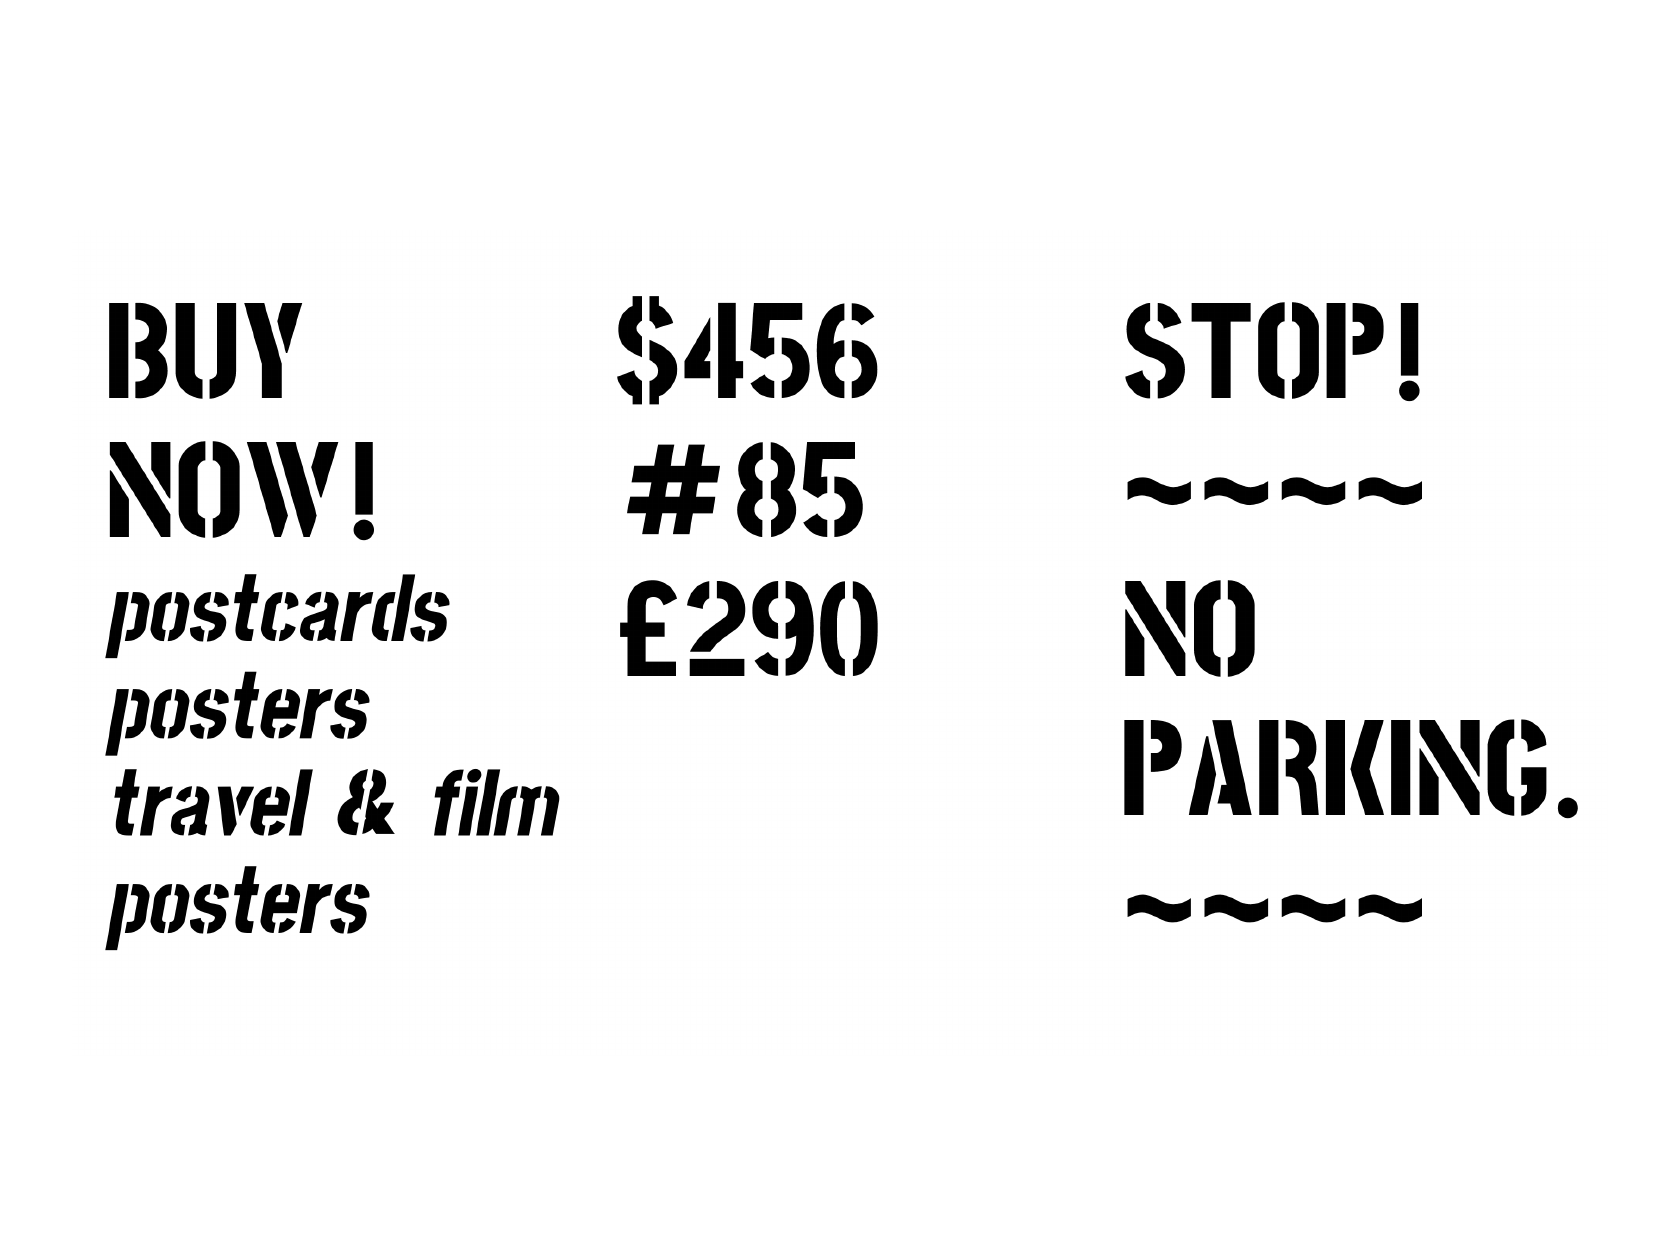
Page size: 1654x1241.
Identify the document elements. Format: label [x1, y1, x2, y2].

picture [72, 230, 1608, 1056]
